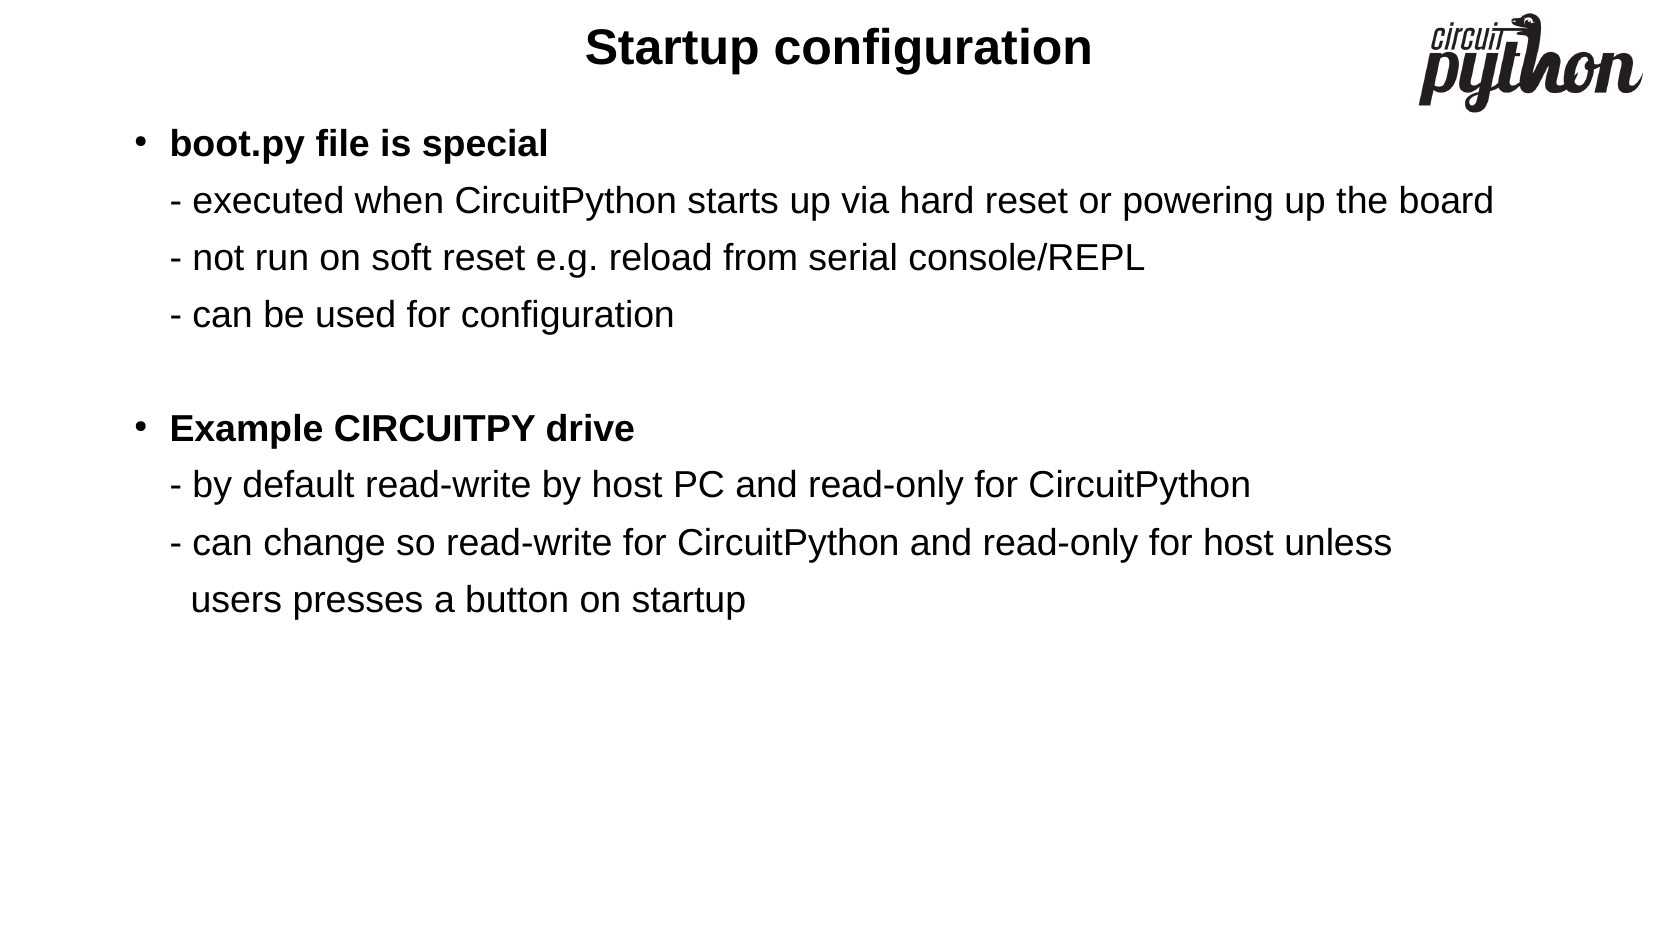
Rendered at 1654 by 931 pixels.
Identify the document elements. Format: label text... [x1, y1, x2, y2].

text_box boot.py file is special - executed when CircuitPython starts up via hard reset or powering up the board - not run on soft reset e.g. reload from serial console/REPL - can be used for configuration Example CIRCUITPY drive - by default read-write by host PC and read-only for CircuitPython - can change so read-write for CircuitPython and read-only for host unless users presses a button on startup [119, 114, 1510, 742]
picture [1417, 10, 1643, 114]
text_box Startup configuration [534, 12, 1120, 114]
